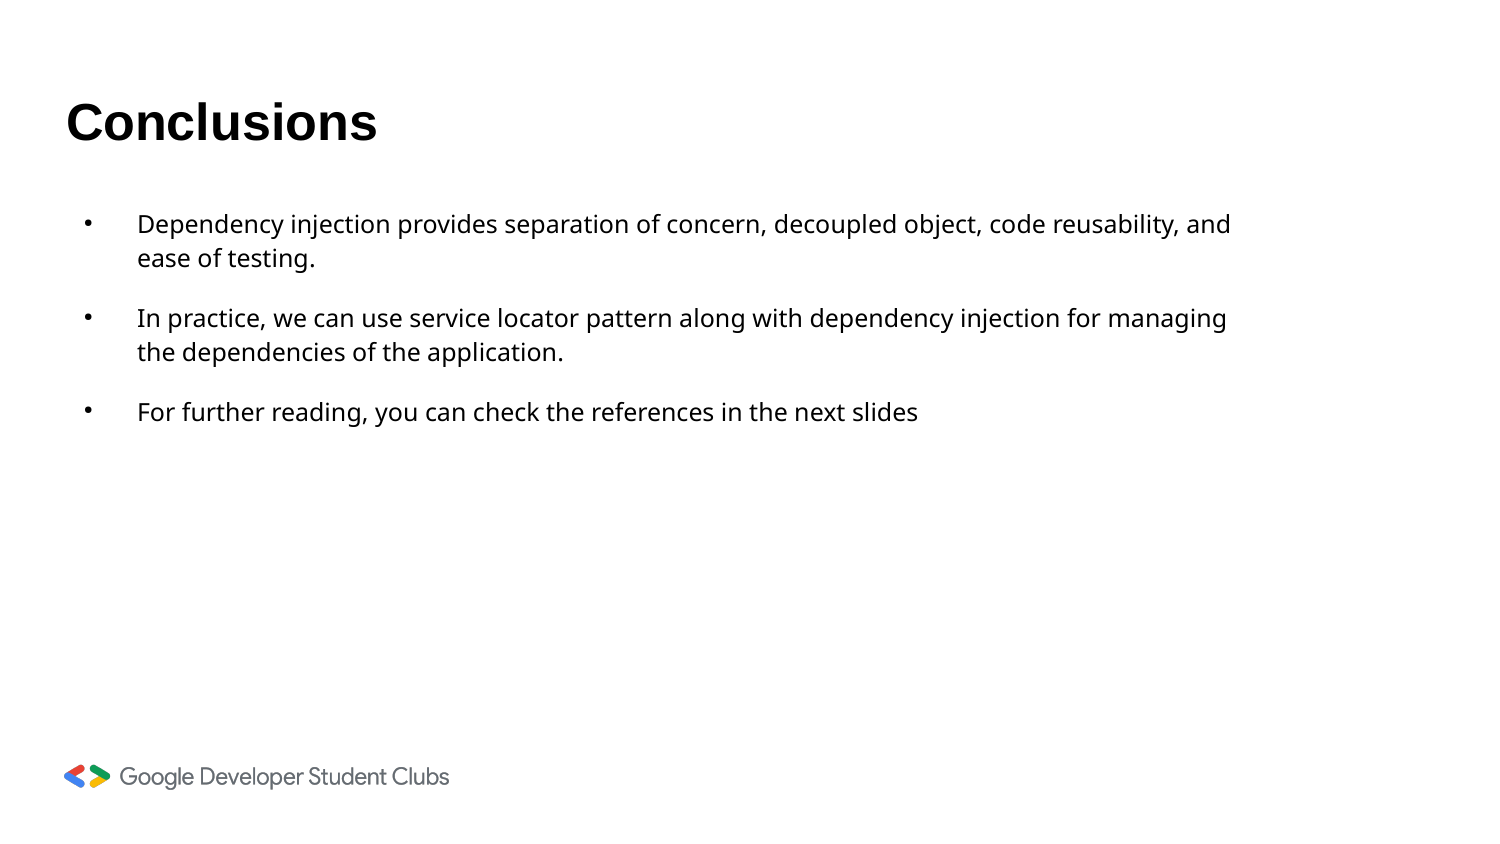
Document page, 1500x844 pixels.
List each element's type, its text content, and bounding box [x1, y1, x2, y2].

picture [77, 762, 375, 790]
title Conclusions [51, 72, 1449, 167]
list Dependency injection provides separation of concern, decoupled object, code reusability, and ease of testing. In practice, we can use service locator pattern along with dependency injection for managing the dependencies of the application. For further reading, you can check the references in the next slides [51, 189, 1276, 750]
